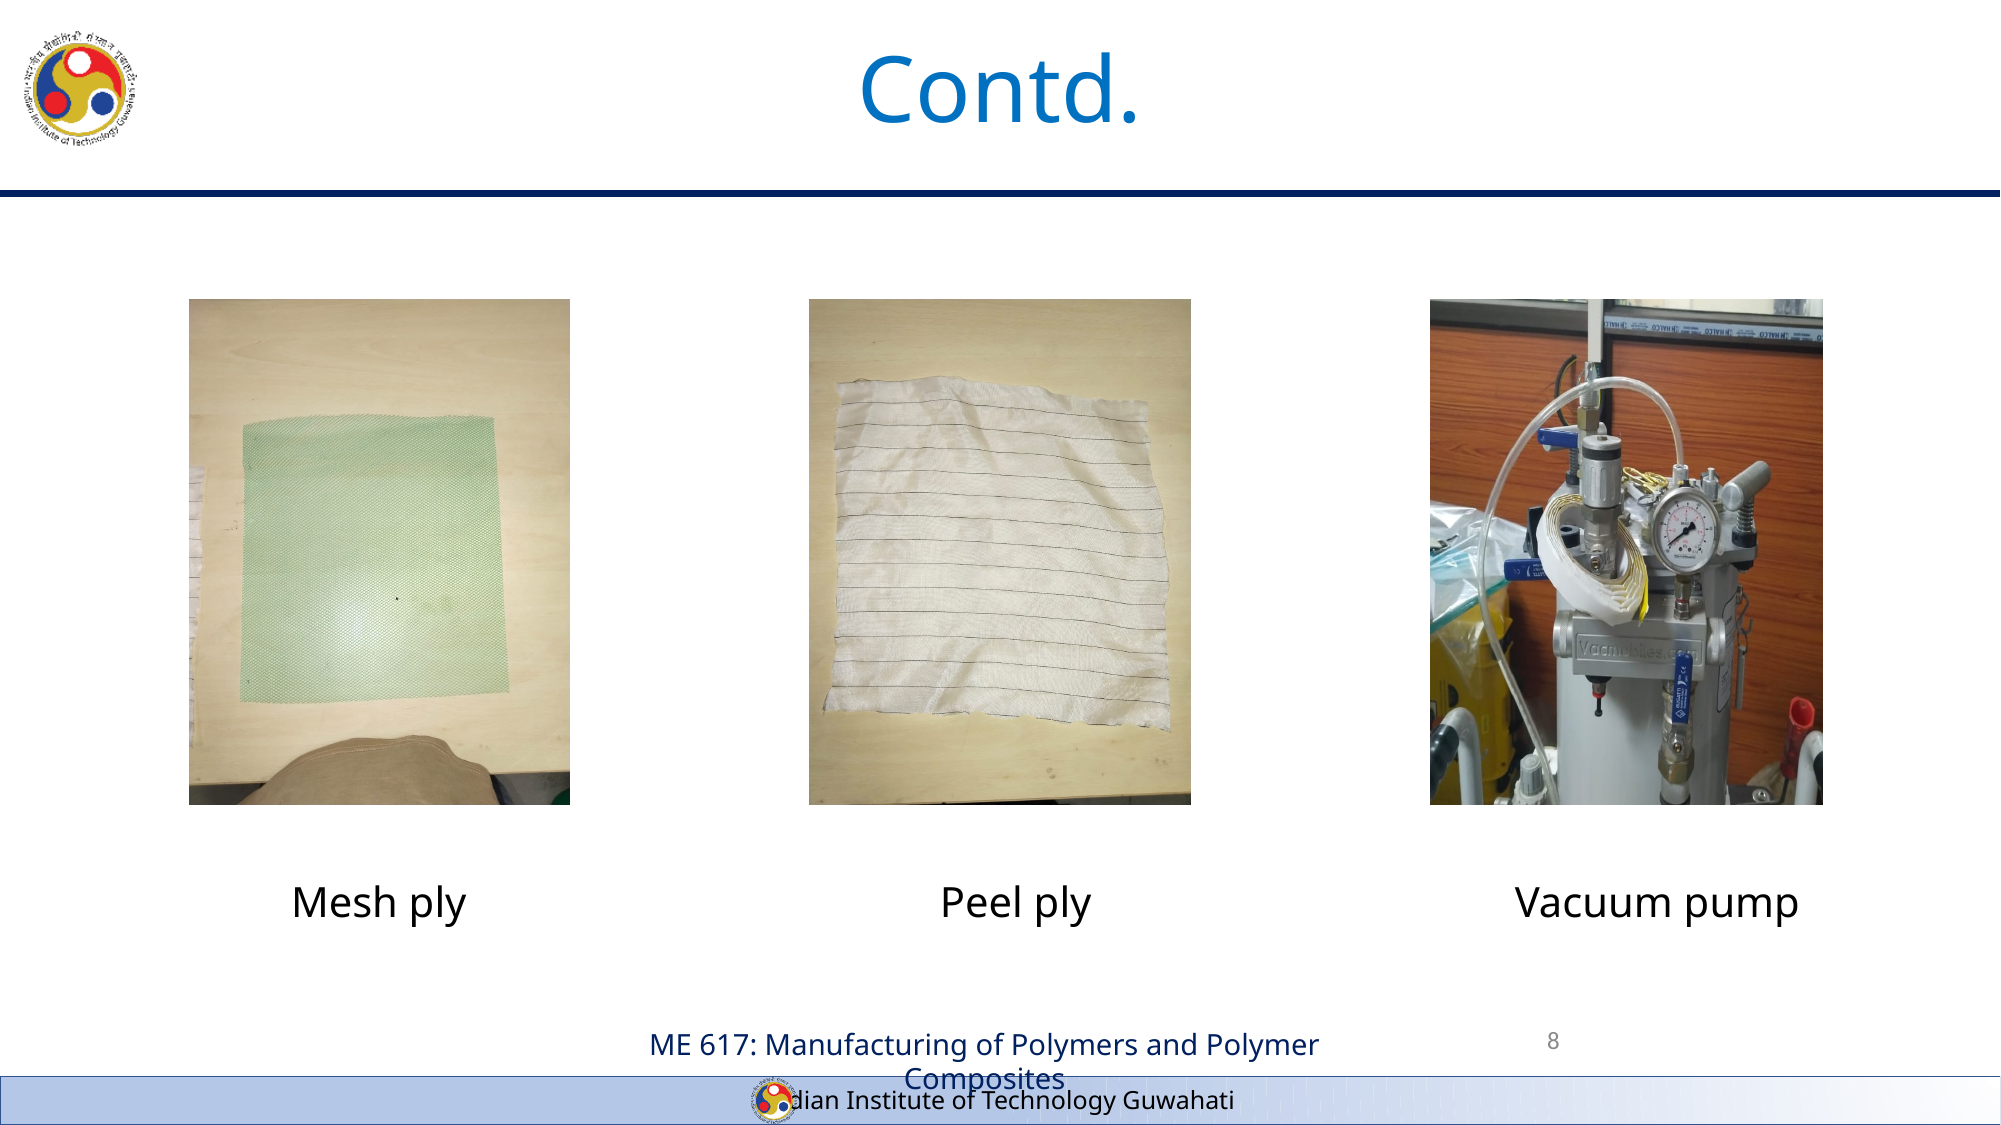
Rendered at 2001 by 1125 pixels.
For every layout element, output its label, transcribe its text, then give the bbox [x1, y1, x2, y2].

text_box Peel ply [925, 868, 1089, 935]
picture [809, 299, 1191, 805]
text_box Mesh ply [276, 868, 461, 935]
text_box [1531, 1009, 1982, 1070]
title Contd. [137, 36, 1863, 165]
picture [189, 299, 570, 805]
text_box Vacuum pump [1499, 868, 1781, 935]
picture [1430, 299, 1823, 805]
